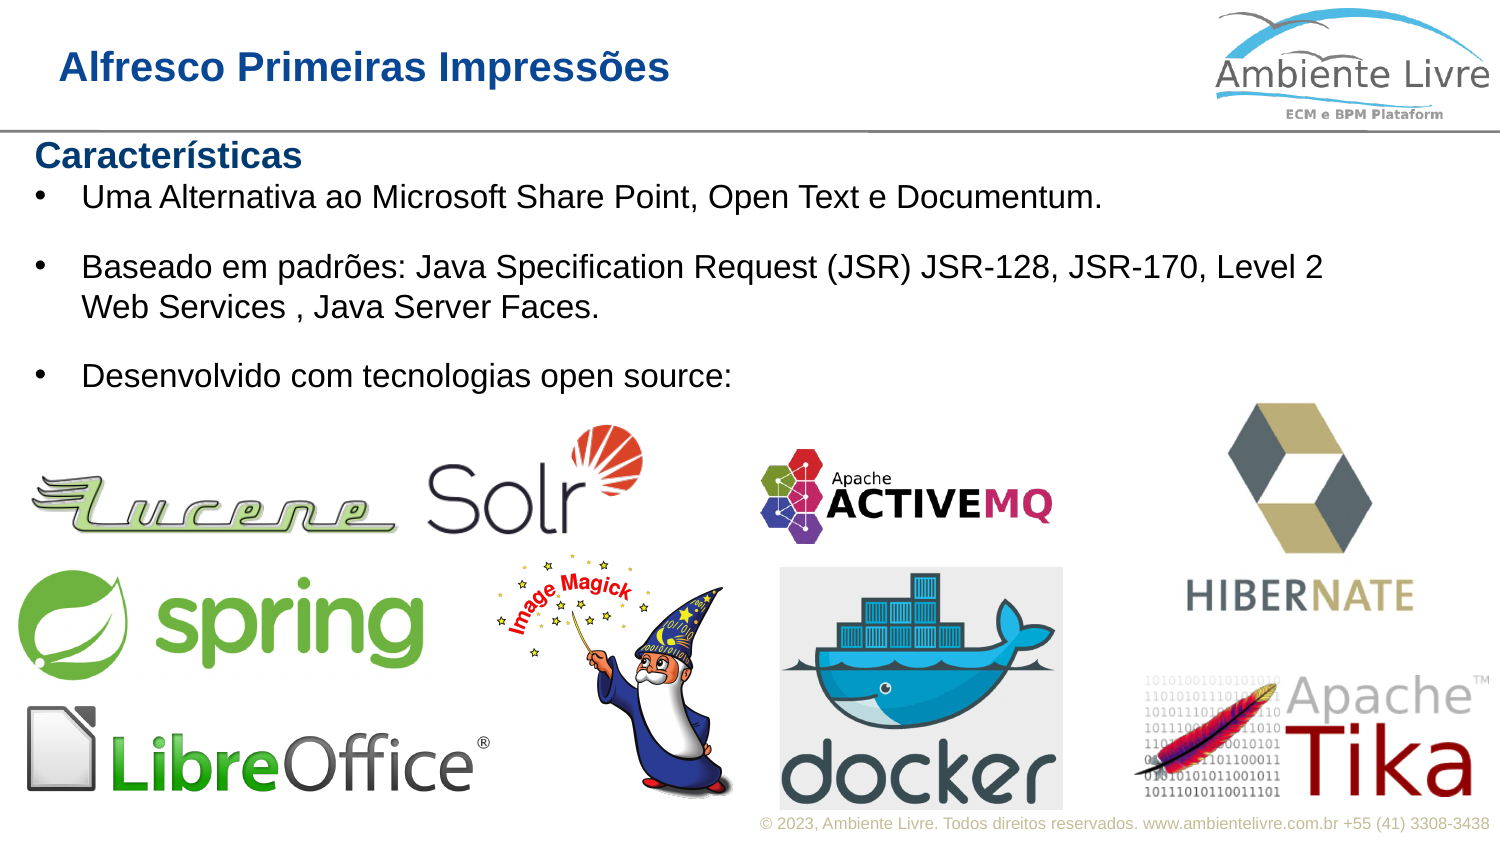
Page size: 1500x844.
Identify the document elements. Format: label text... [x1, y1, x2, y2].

picture [760, 449, 1052, 544]
title Alfresco Primeiras Impressões [43, 8, 1127, 123]
picture [1215, 8, 1489, 119]
picture [13, 554, 733, 799]
text_box Características Uma Alternativa ao Microsoft Share Point, Open Text e Documentum. Baseado em padrões: Java Specification Request (JSR) JSR-128, JSR-170, Level 2 Web Services , Java Server Faces. Desenvolvido com tecnologias open source: [19, 123, 1371, 402]
picture [26, 401, 1418, 615]
picture [779, 567, 1063, 810]
picture [1134, 675, 1489, 797]
